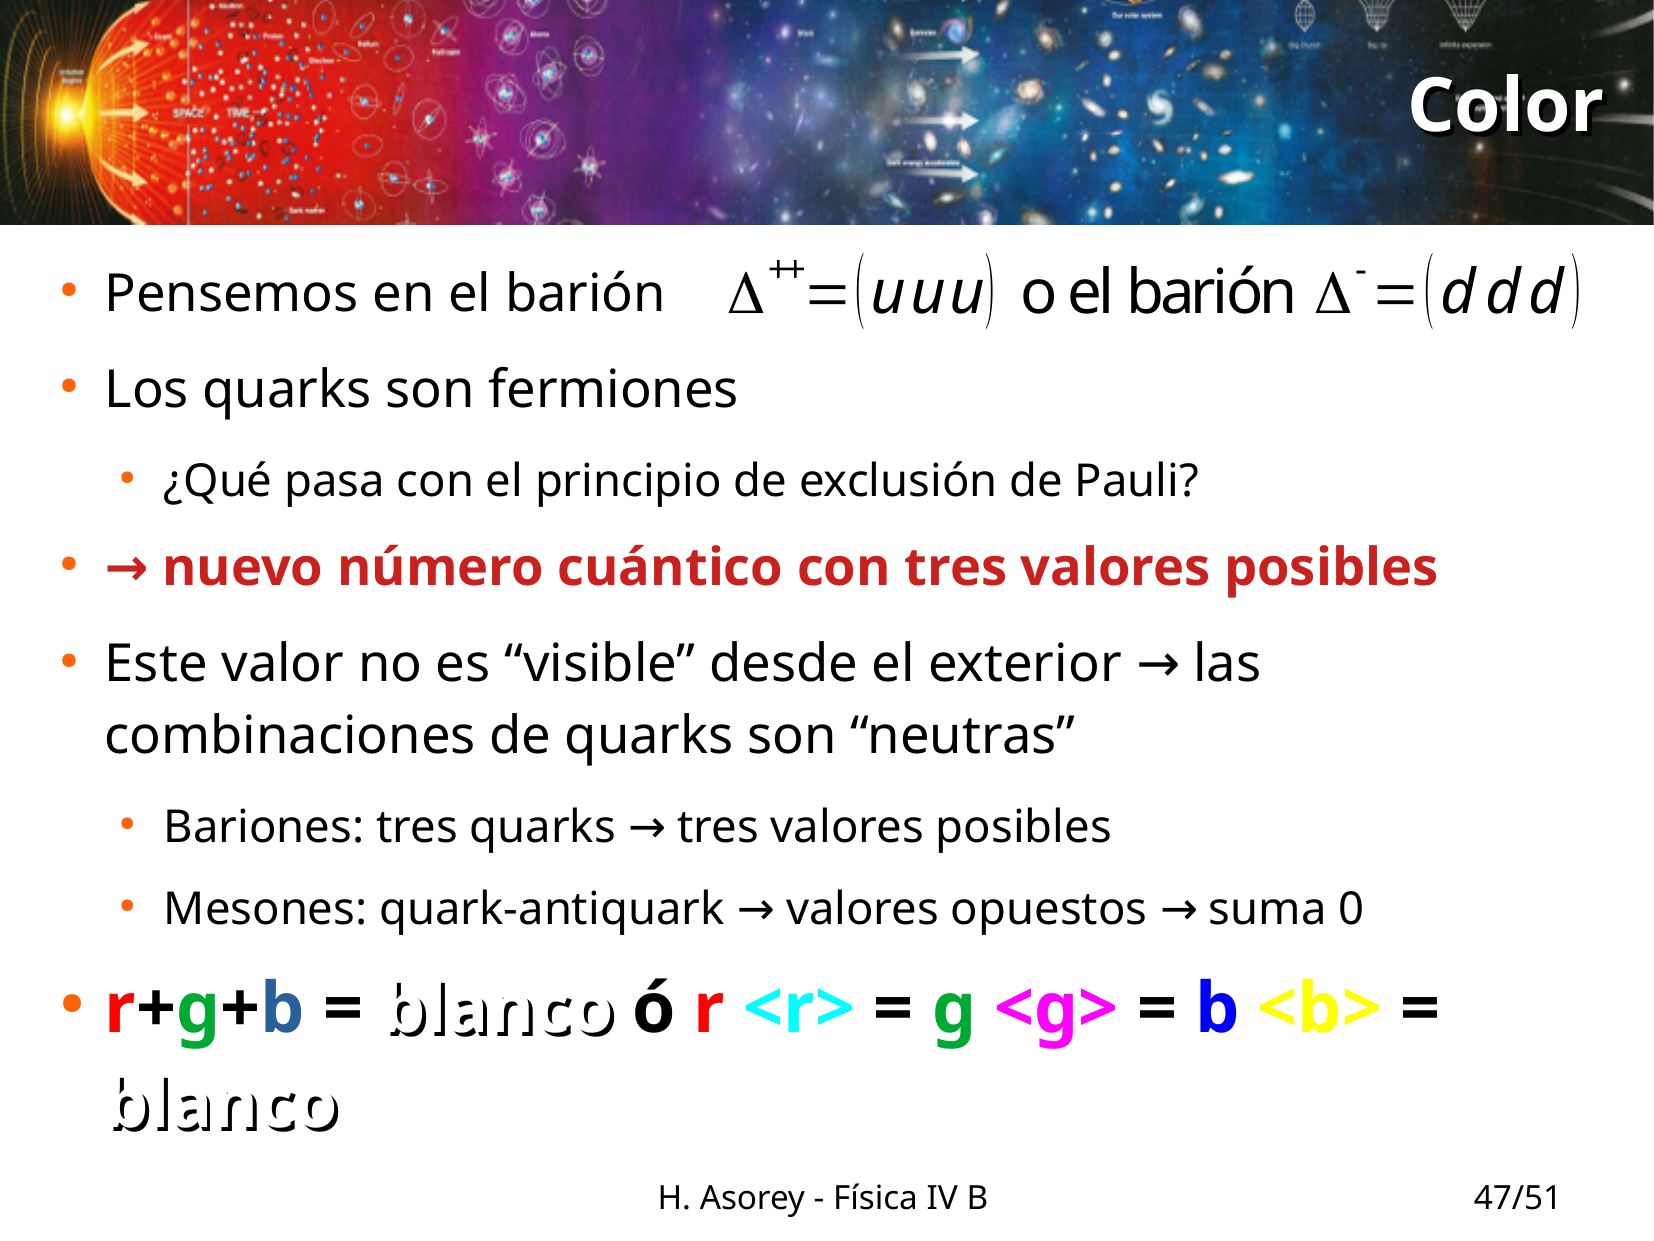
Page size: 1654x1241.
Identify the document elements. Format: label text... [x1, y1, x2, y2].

title Color [45, 15, 1606, 191]
chart [719, 246, 1588, 333]
picture [0, 0, 1654, 225]
list Pensemos en el barión Los quarks son fermiones ¿Qué pasa con el principio de exclusión de Pauli? → nuevo número cuántico con tres valores posibles Este valor no es “visible” desde el exterior → las combinaciones de quarks son “neutras” Bariones: tres quarks → tres valores posibles Mesones: quark-antiquark → valores opuestos → suma 0 r+g+b = blanco ó r <r> = g <g> = b <b> = blanco [45, 255, 1606, 1156]
